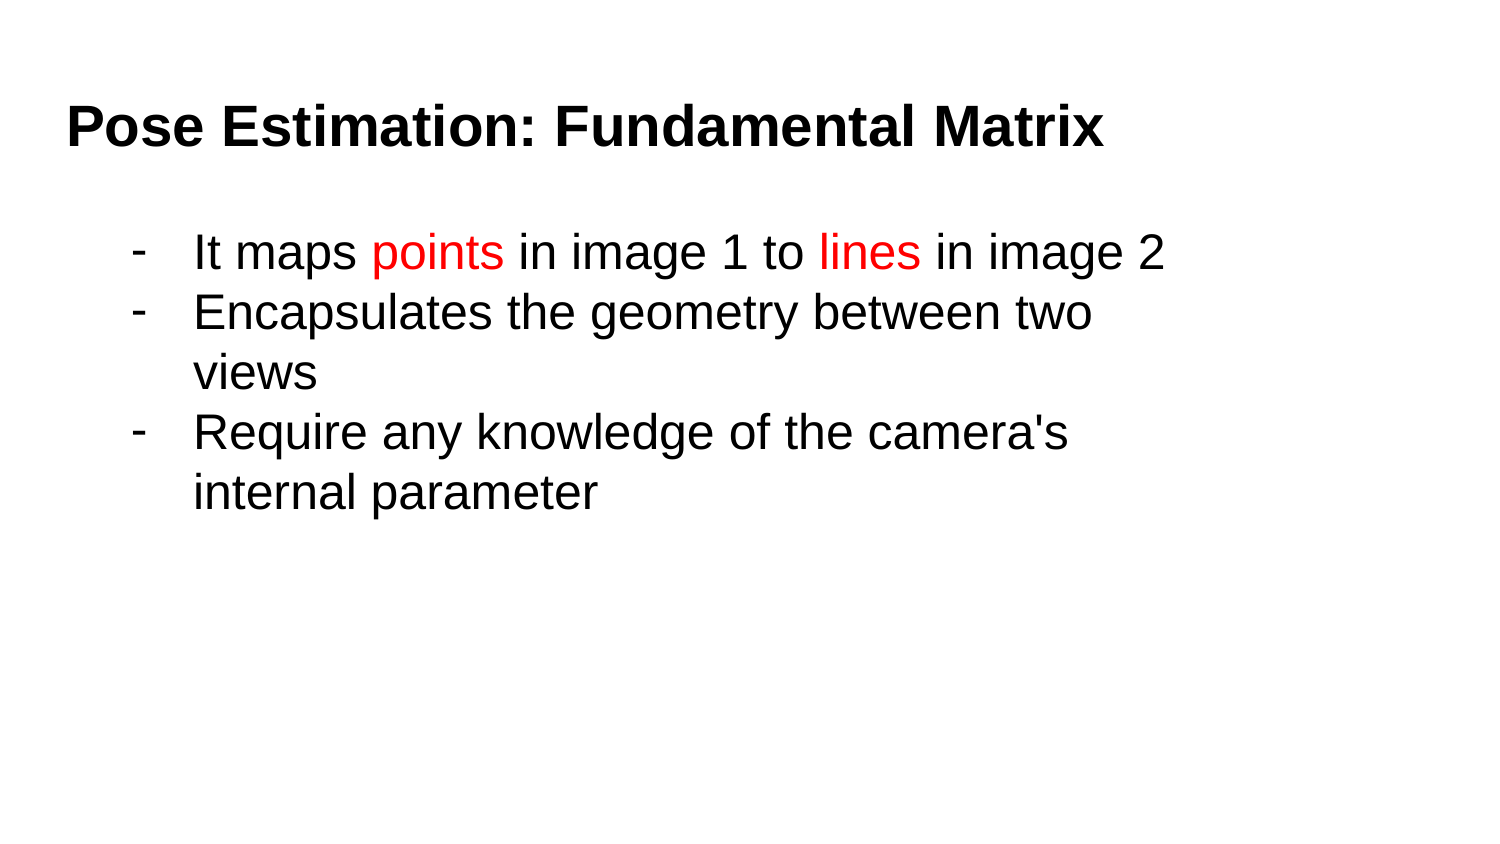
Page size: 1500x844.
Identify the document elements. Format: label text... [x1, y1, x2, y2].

title Pose Estimation: Fundamental Matrix [51, 72, 1449, 167]
text_box It maps points in image 1 to lines in image 2 Encapsulates the geometry between two views Require any knowledge of the camera's internal parameter [103, 204, 1247, 338]
